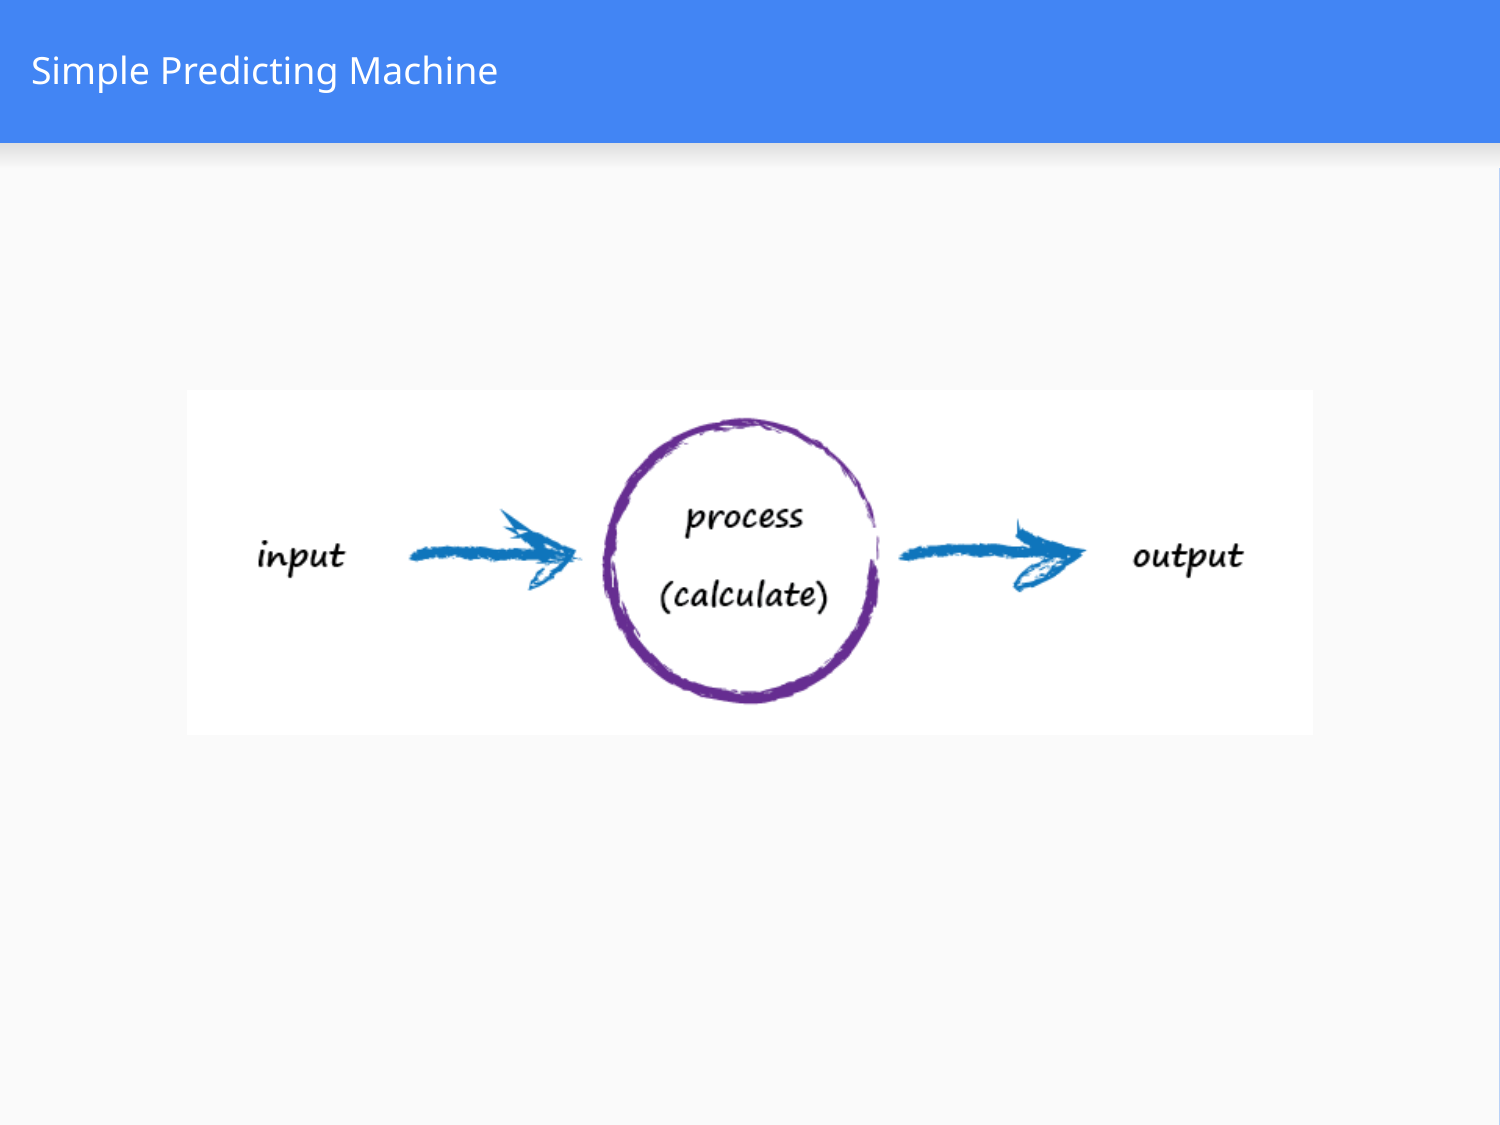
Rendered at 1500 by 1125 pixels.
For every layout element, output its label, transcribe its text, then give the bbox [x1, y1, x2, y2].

picture [187, 390, 1313, 735]
title Simple Predicting Machine [16, 3, 1464, 136]
